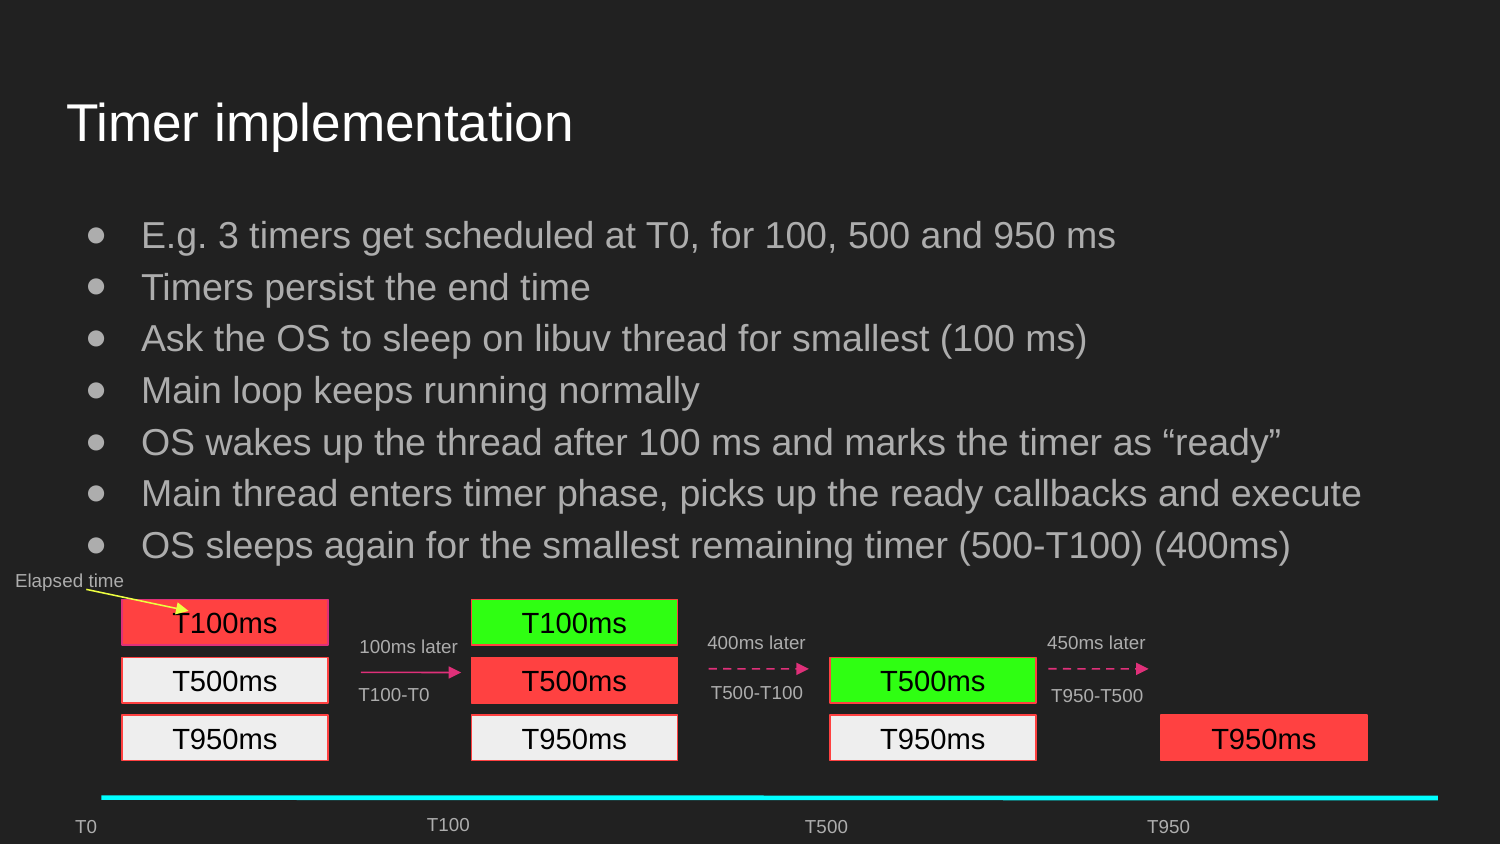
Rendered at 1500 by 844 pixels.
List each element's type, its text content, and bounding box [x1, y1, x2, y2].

text_box T950ms [471, 715, 678, 761]
text_box T100-T0 [343, 667, 491, 713]
text_box T0 [60, 800, 141, 844]
text_box 100ms later [344, 619, 492, 666]
text_box Elapsed time [0, 553, 148, 600]
text_box T100ms [471, 599, 678, 646]
text_box T100 [411, 797, 492, 844]
text_box T500ms [829, 657, 1036, 703]
text_box T500ms [471, 657, 678, 703]
text_box 400ms later [692, 615, 840, 662]
text_box T950ms [1161, 715, 1368, 761]
list E.g. 3 timers get scheduled at T0, for 100, 500 and 950 ms Timers persist the end time Ask the OS to sleep on libuv thread for smallest (100 ms) Main loop keeps running normally OS wakes up the thread after 100 ms and marks the timer as “ready” Main thread enters timer phase, picks up the ready callbacks and execute OS sleeps again for the smallest remaining timer (500-T100) (400ms) [51, 189, 1449, 779]
text_box T500-T100 [695, 665, 844, 712]
text_box T950ms [122, 715, 328, 761]
text_box T950 [1132, 800, 1213, 844]
text_box T950ms [829, 715, 1036, 761]
text_box T500 [789, 800, 870, 844]
text_box T500ms [122, 657, 328, 703]
text_box 450ms later [1031, 615, 1180, 662]
text_box T950-T500 [1035, 668, 1184, 715]
text_box T100ms [122, 599, 328, 646]
title Timer implementation [51, 72, 1449, 167]
